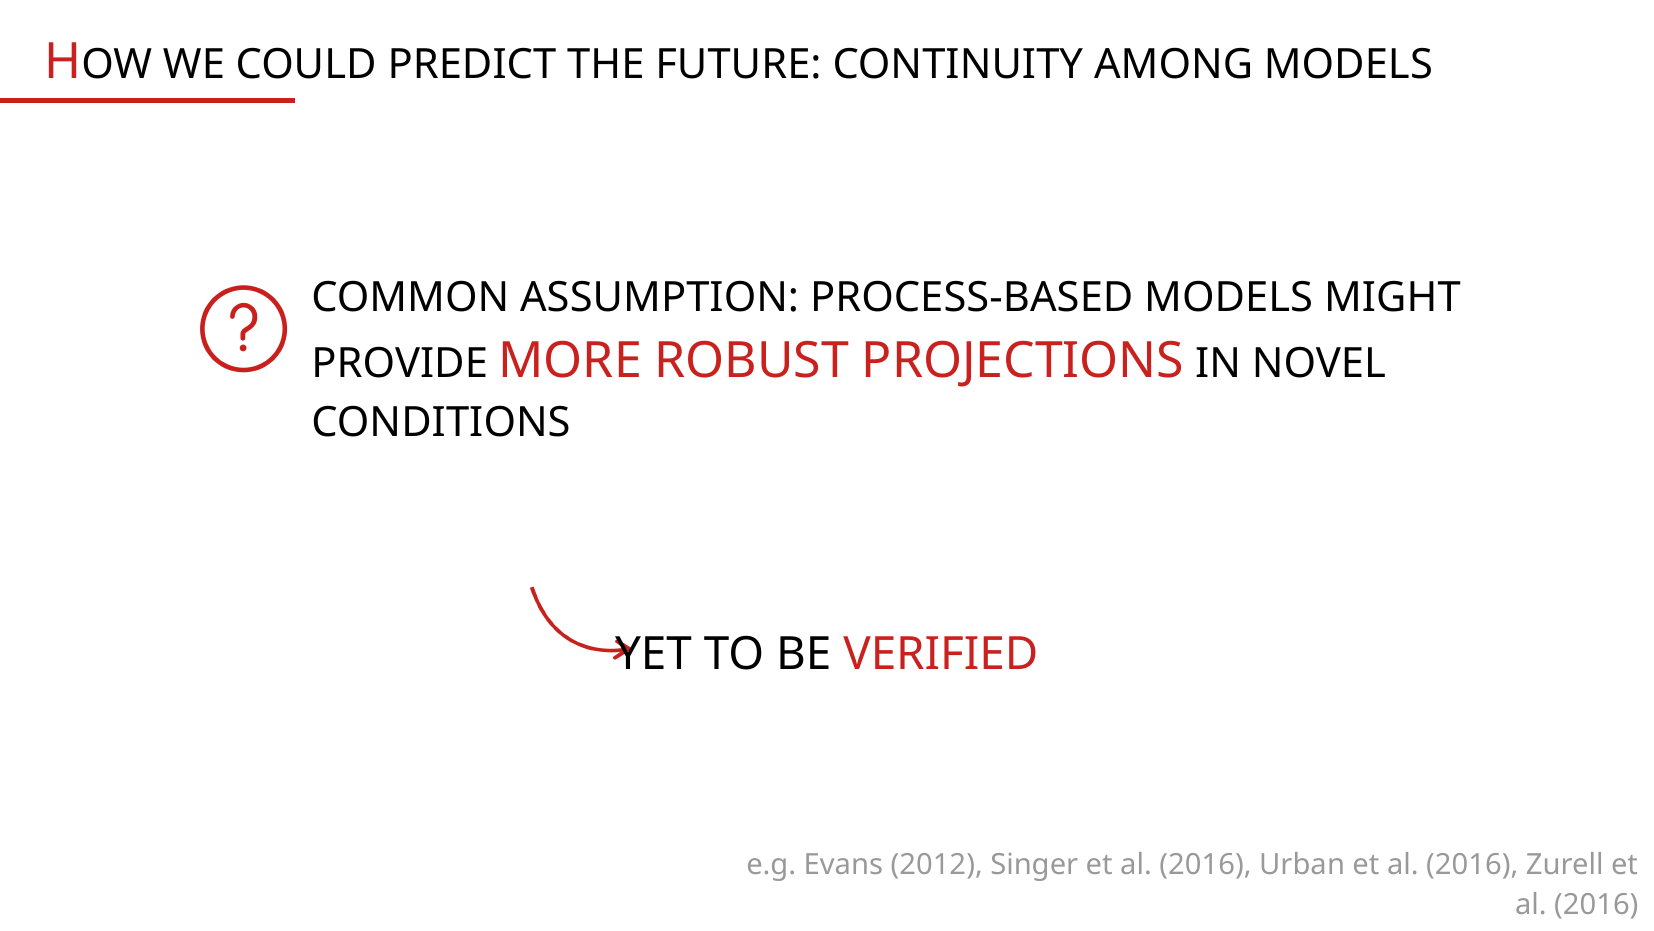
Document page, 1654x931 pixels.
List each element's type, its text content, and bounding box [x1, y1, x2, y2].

picture [466, 531, 690, 680]
text_box e.g. Evans (2012), Singer et al. (2016), Urban et al. (2016), Zurell et al. (2016) [708, 826, 1654, 931]
picture [175, 270, 312, 383]
text_box YET TO BE VERIFIED [590, 578, 1063, 725]
text_box COMMON ASSUMPTION: PROCESS-BASED MODELS might provide more robust projections in novel conditions [296, 259, 1478, 400]
text_box HOW WE COULD PREDICT THE FUTURE: CONTINUITY AMONG MODELS [29, 0, 1625, 119]
